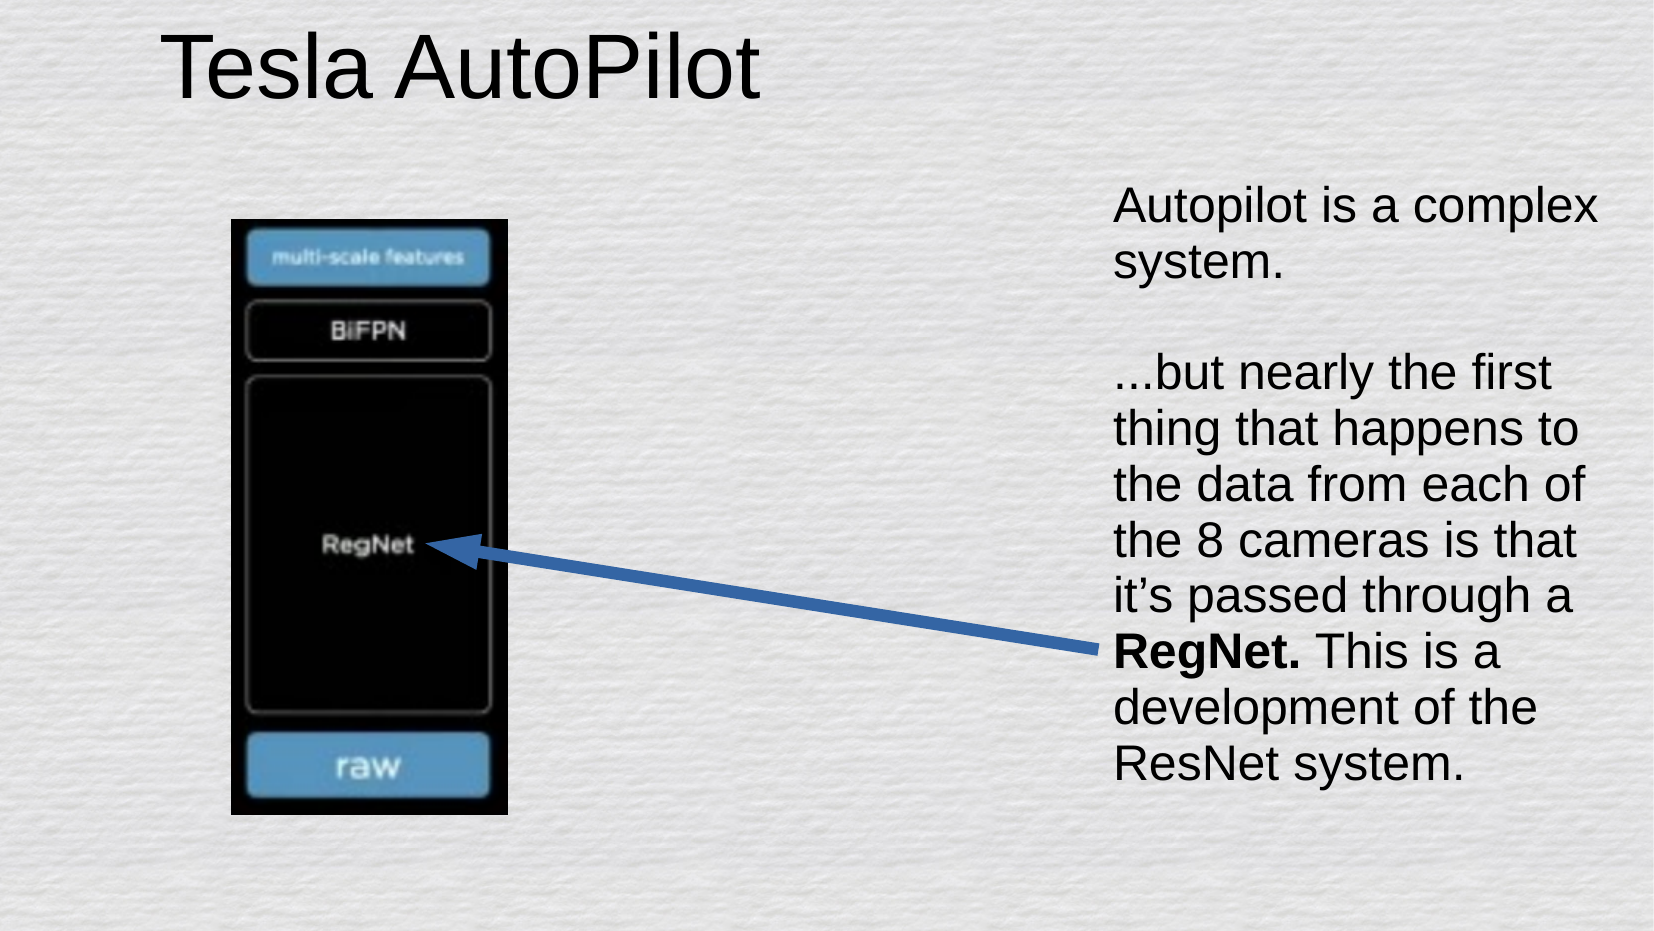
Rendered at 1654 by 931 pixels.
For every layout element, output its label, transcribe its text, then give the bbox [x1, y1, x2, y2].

title Tesla AutoPilot [0, 0, 981, 170]
picture [0, 0, 1654, 931]
text_box Autopilot is a complex system. ...but nearly the first thing that happens to the data from each of the 8 cameras is that it’s passed through a RegNet. This is a development of the ResNet system. [1062, 169, 1630, 910]
